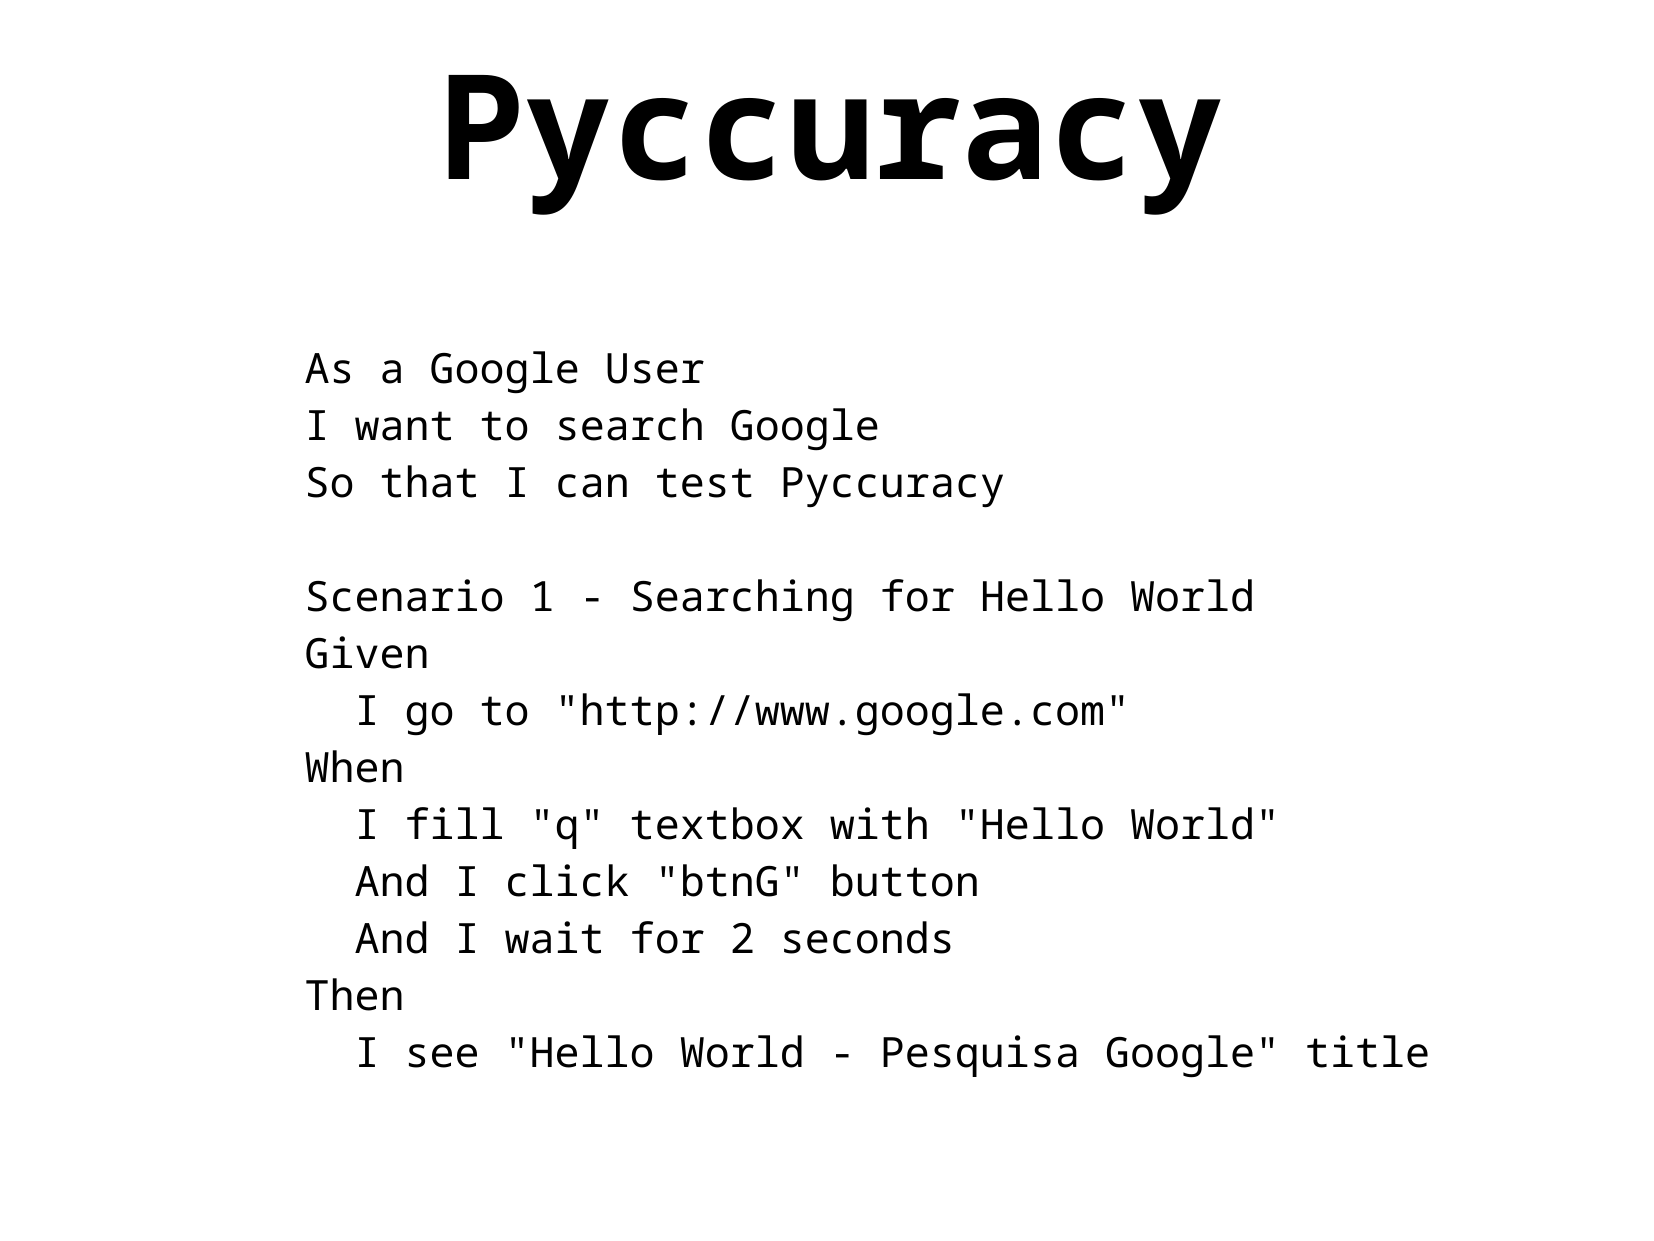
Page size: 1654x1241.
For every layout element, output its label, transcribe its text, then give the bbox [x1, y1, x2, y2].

text_box Pyccuracy [369, 16, 1294, 204]
text_box As a Google User I want to search Google So that I can test Pyccuracy Scenario 1 - Searching for Hello World Given I go to "http://www.google.com" When I fill "q" textbox with "Hello World" And I click "btnG" button And I wait for 2 seconds Then I see "Hello World - Pesquisa Google" title [289, 331, 1603, 1026]
